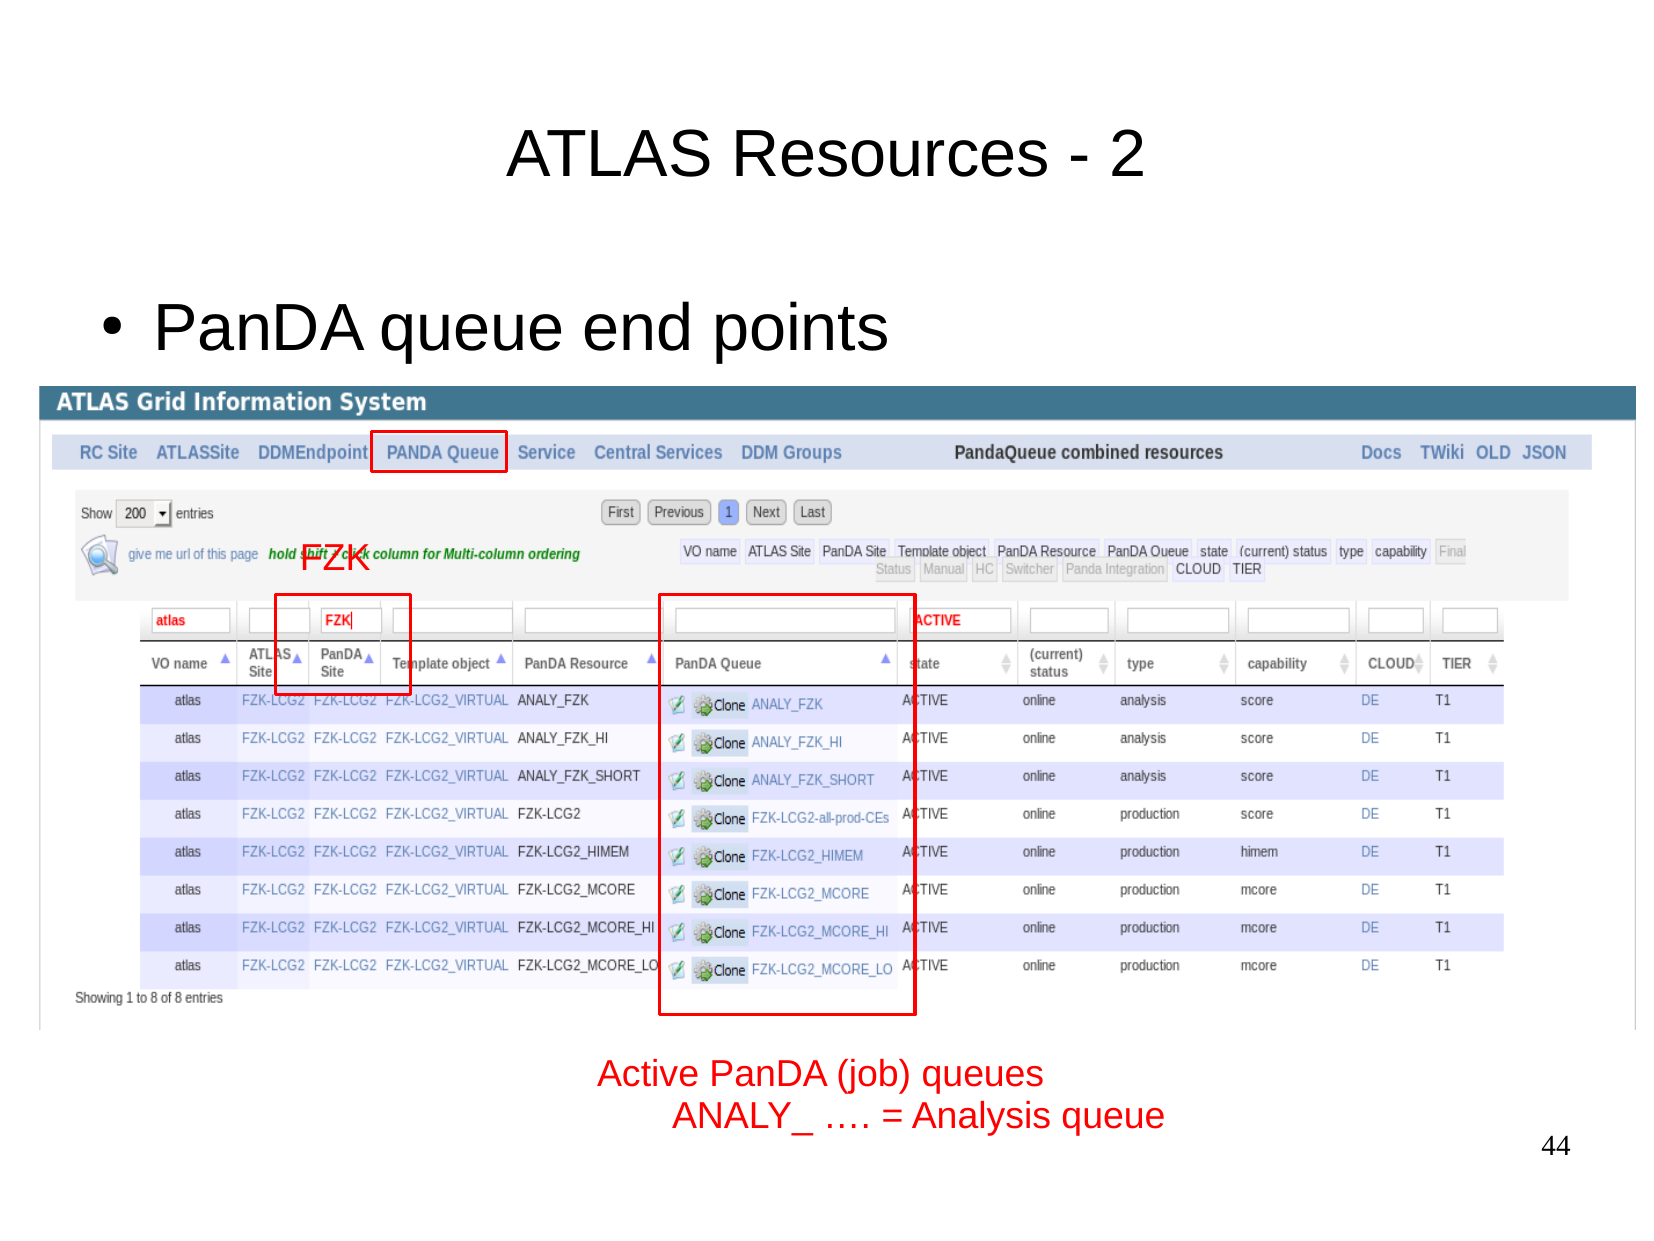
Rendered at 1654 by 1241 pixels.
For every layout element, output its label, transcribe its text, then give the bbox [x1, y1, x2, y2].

text_box Active PanDA (job) queues ANALY_ …. = Analysis queue [582, 1044, 1303, 1144]
list PanDA queue end points [82, 290, 1571, 1010]
title ATLAS Resources - 2 [82, 49, 1571, 257]
picture [37, 386, 1636, 1030]
